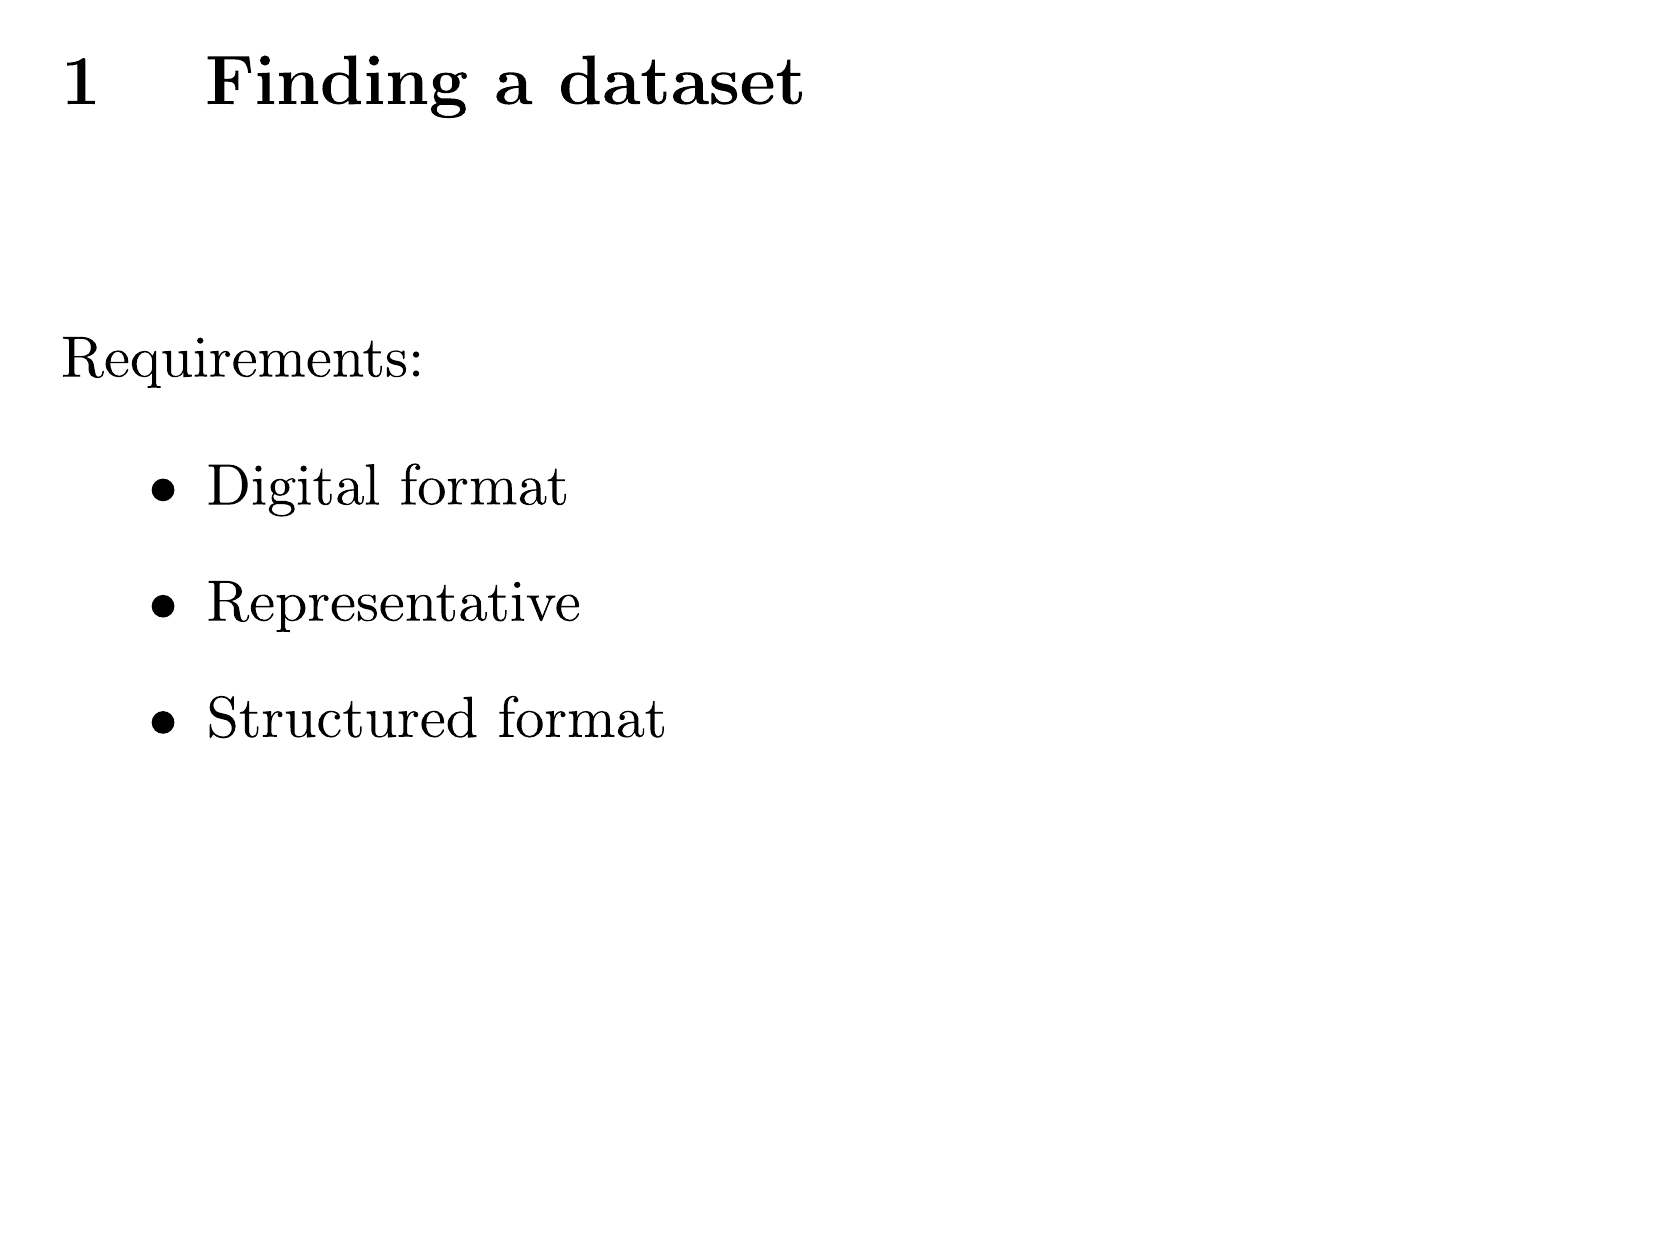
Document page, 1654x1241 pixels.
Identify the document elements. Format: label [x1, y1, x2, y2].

text_box [61, 55, 807, 739]
